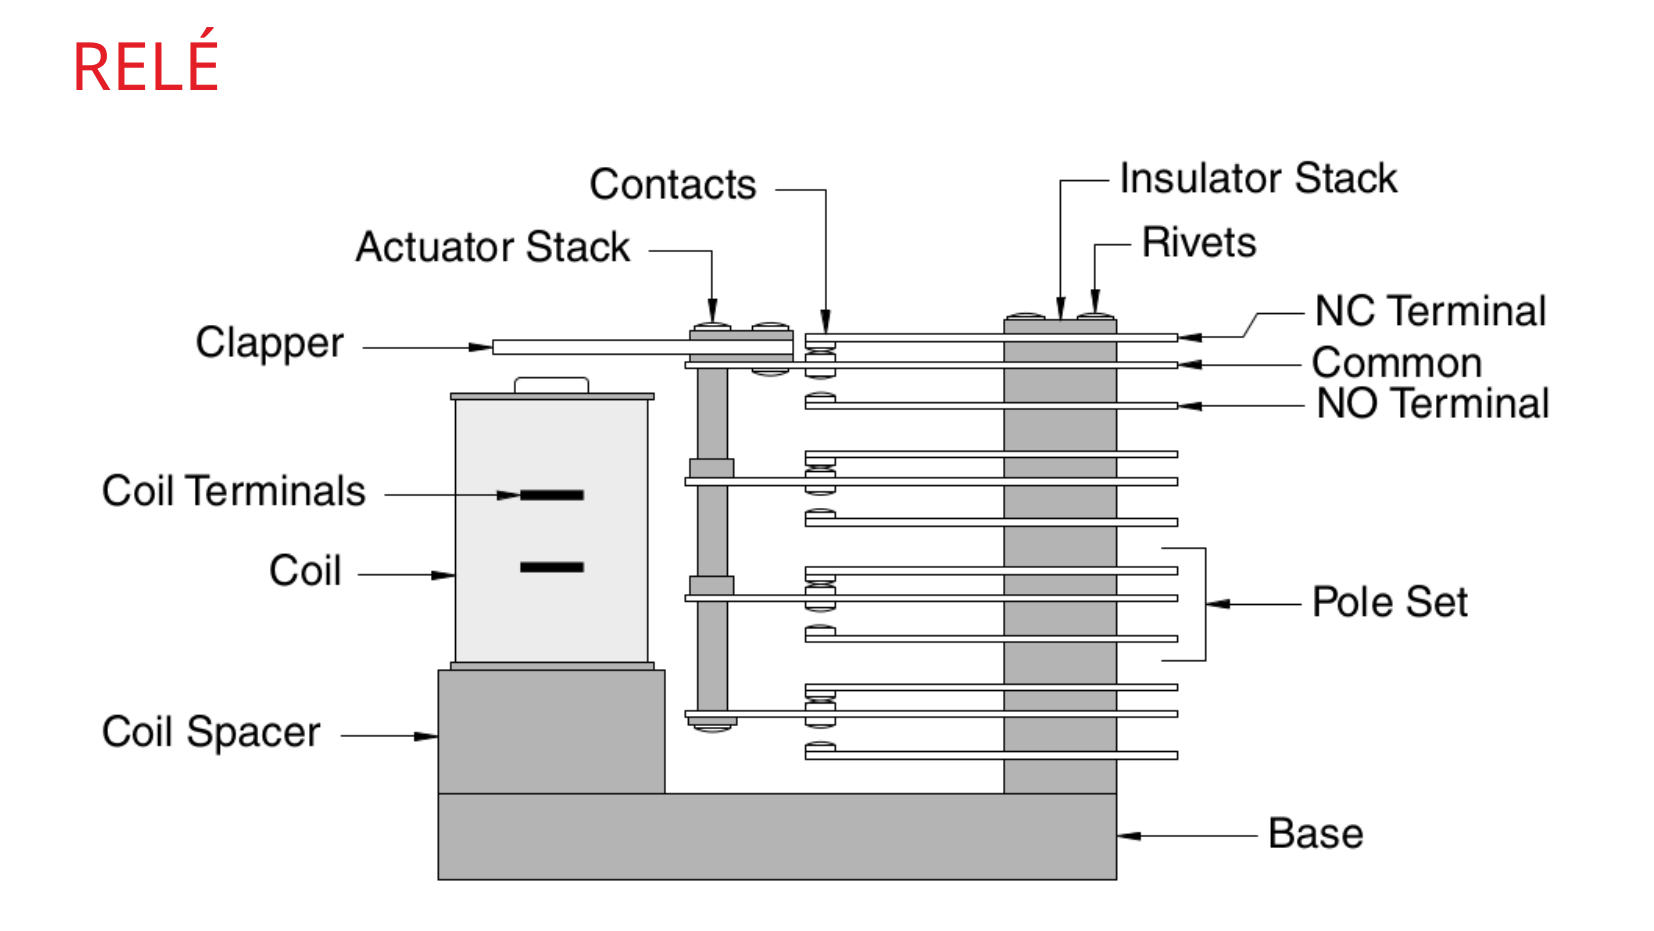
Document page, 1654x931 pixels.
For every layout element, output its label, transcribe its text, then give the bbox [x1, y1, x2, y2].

picture [83, 141, 1571, 909]
title RELÉ [70, 11, 1347, 118]
